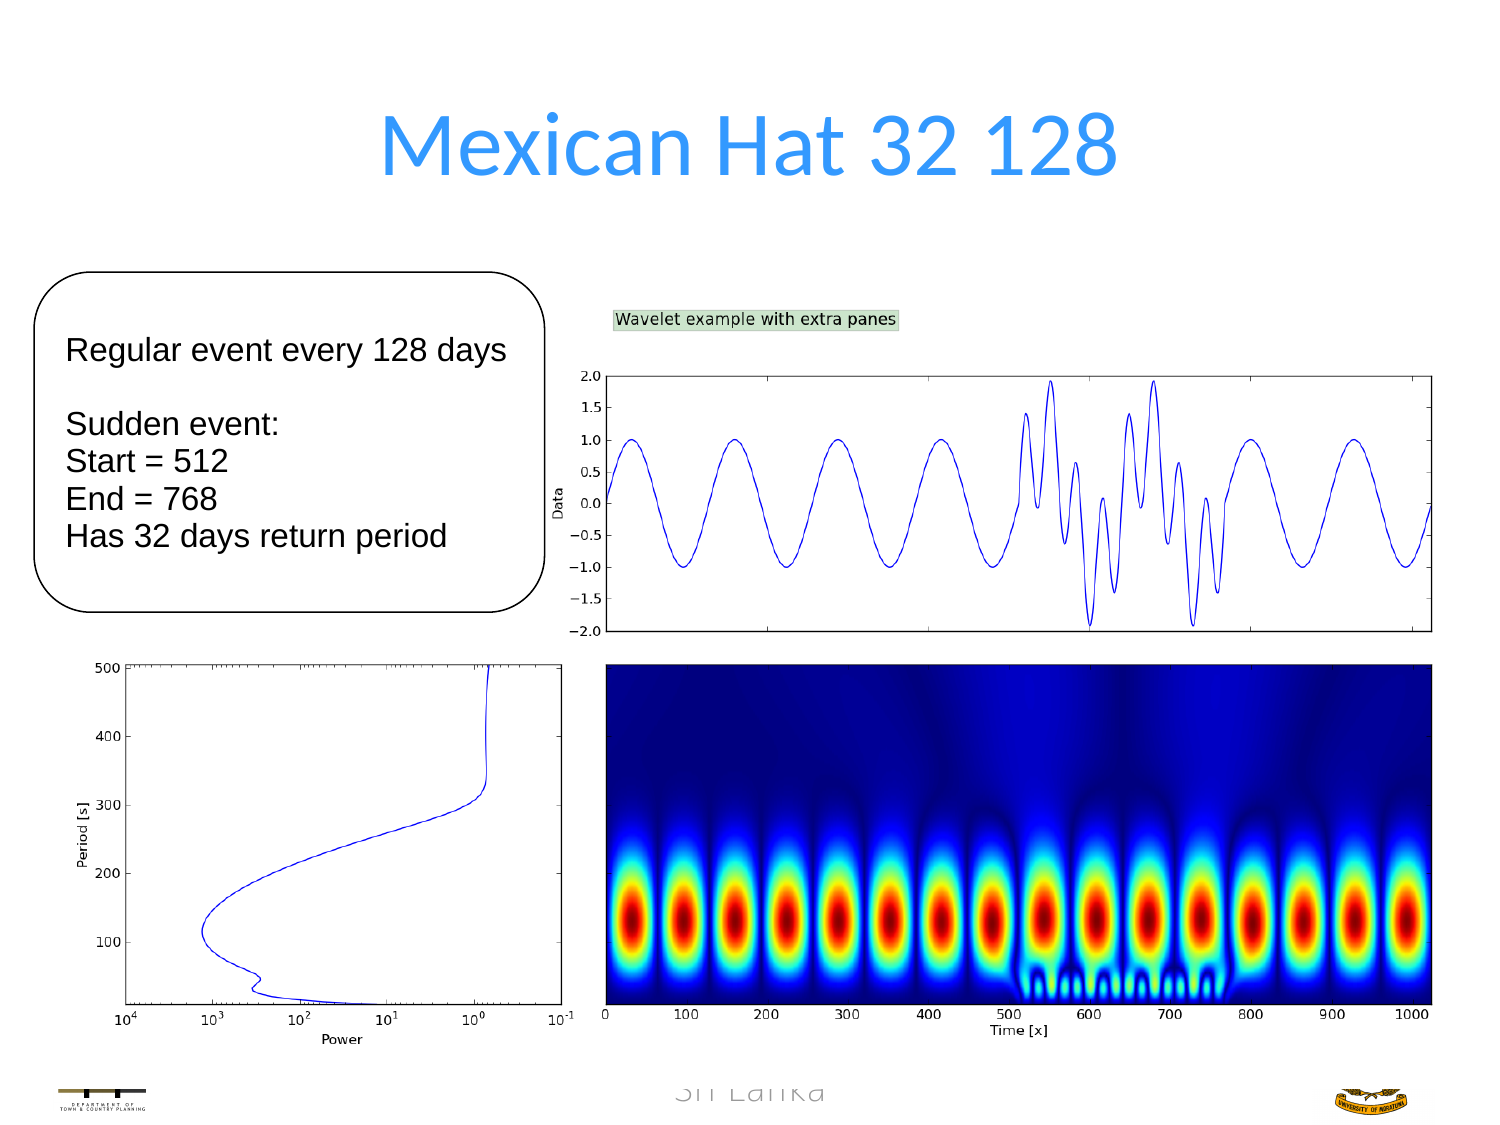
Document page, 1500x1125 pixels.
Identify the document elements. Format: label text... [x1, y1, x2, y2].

title Mexican Hat 32 128 [75, 37, 1426, 240]
text_box Regular event every 128 days Sudden event: Start = 512 End = 768 Has 32 days return period [34, 272, 545, 613]
picture [5, 240, 1500, 1125]
